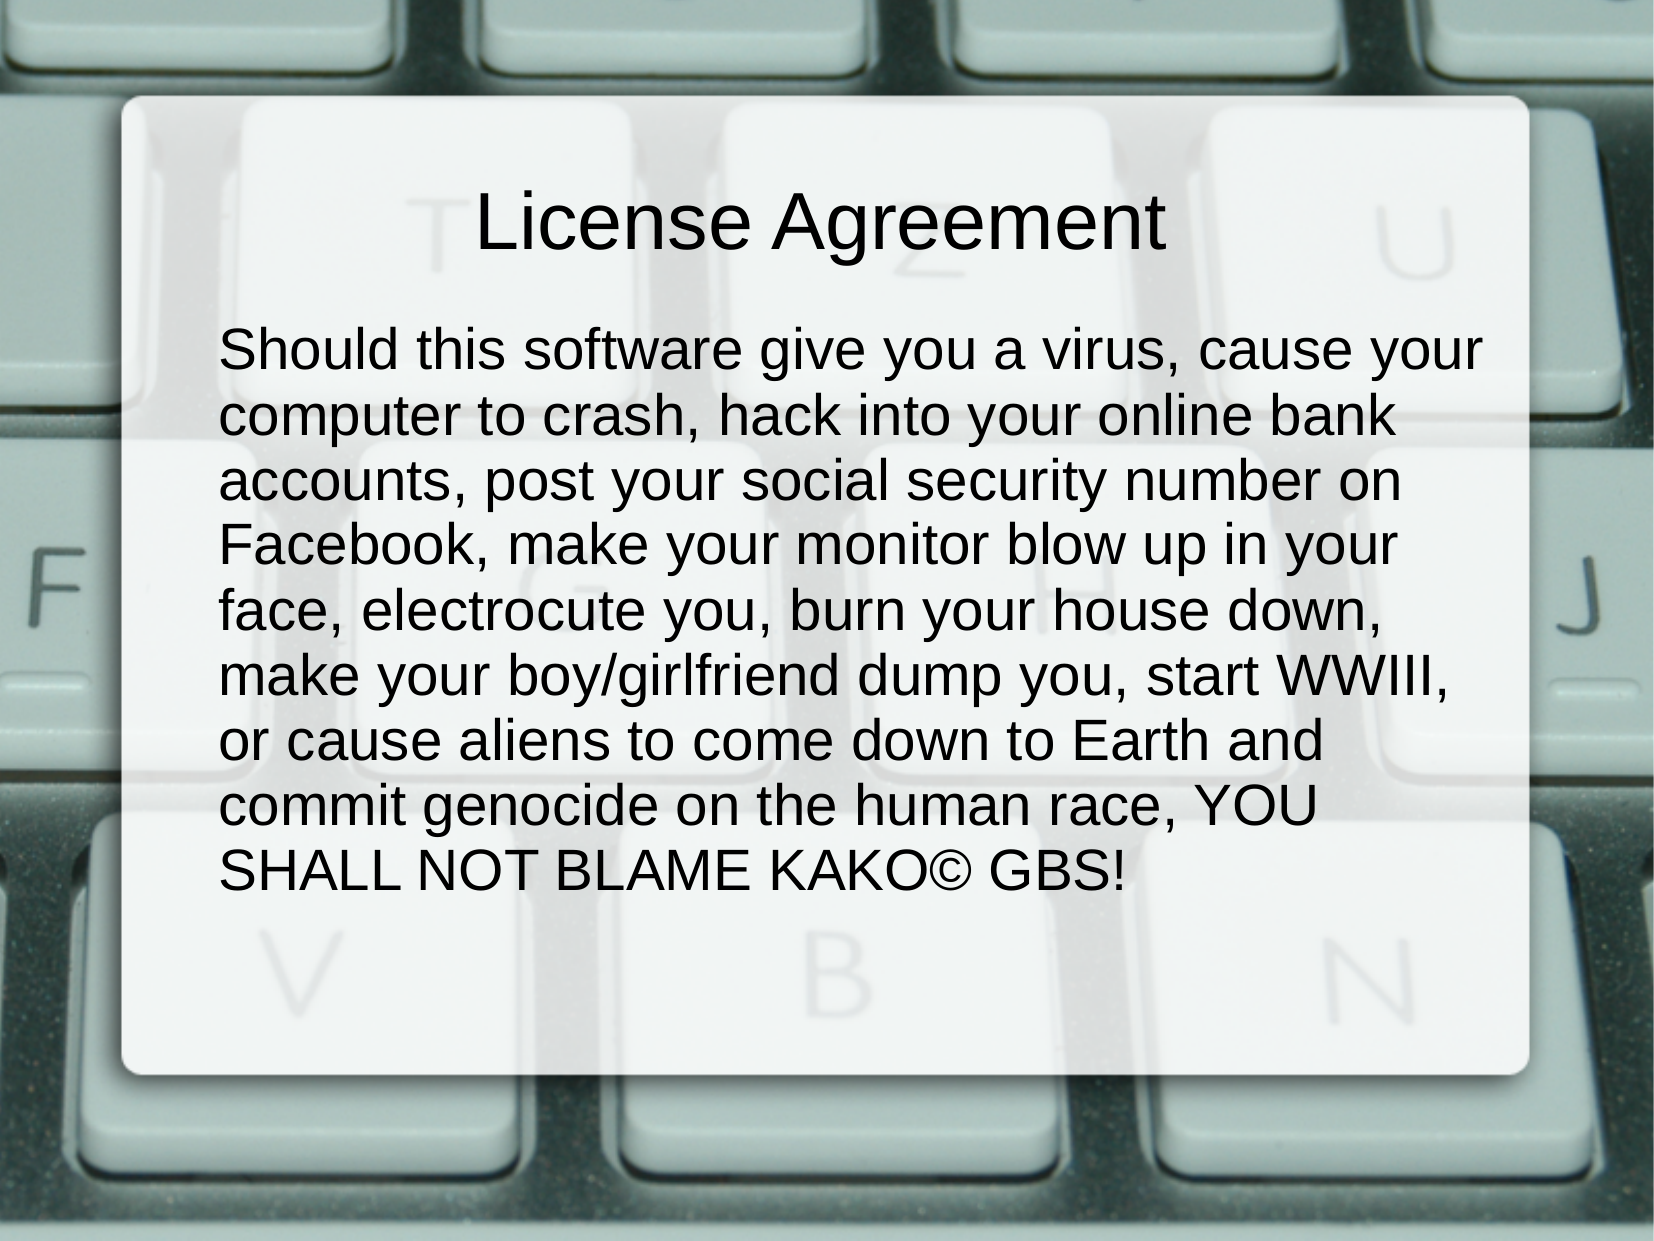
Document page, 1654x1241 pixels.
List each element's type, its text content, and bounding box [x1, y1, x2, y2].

picture [0, 0, 1654, 1241]
list Should this software give you a virus, cause your computer to crash, hack into your online bank accounts, post your social security number on Facebook, make your monitor blow up in your face, electrocute you, burn your house down, make your boy/girlfriend dump you, start WWIII, or cause aliens to come down to Earth and commit genocide on the human race, YOU SHALL NOT BLAME KAKO© GBS! [147, 317, 1506, 1037]
title License Agreement [135, 117, 1506, 325]
